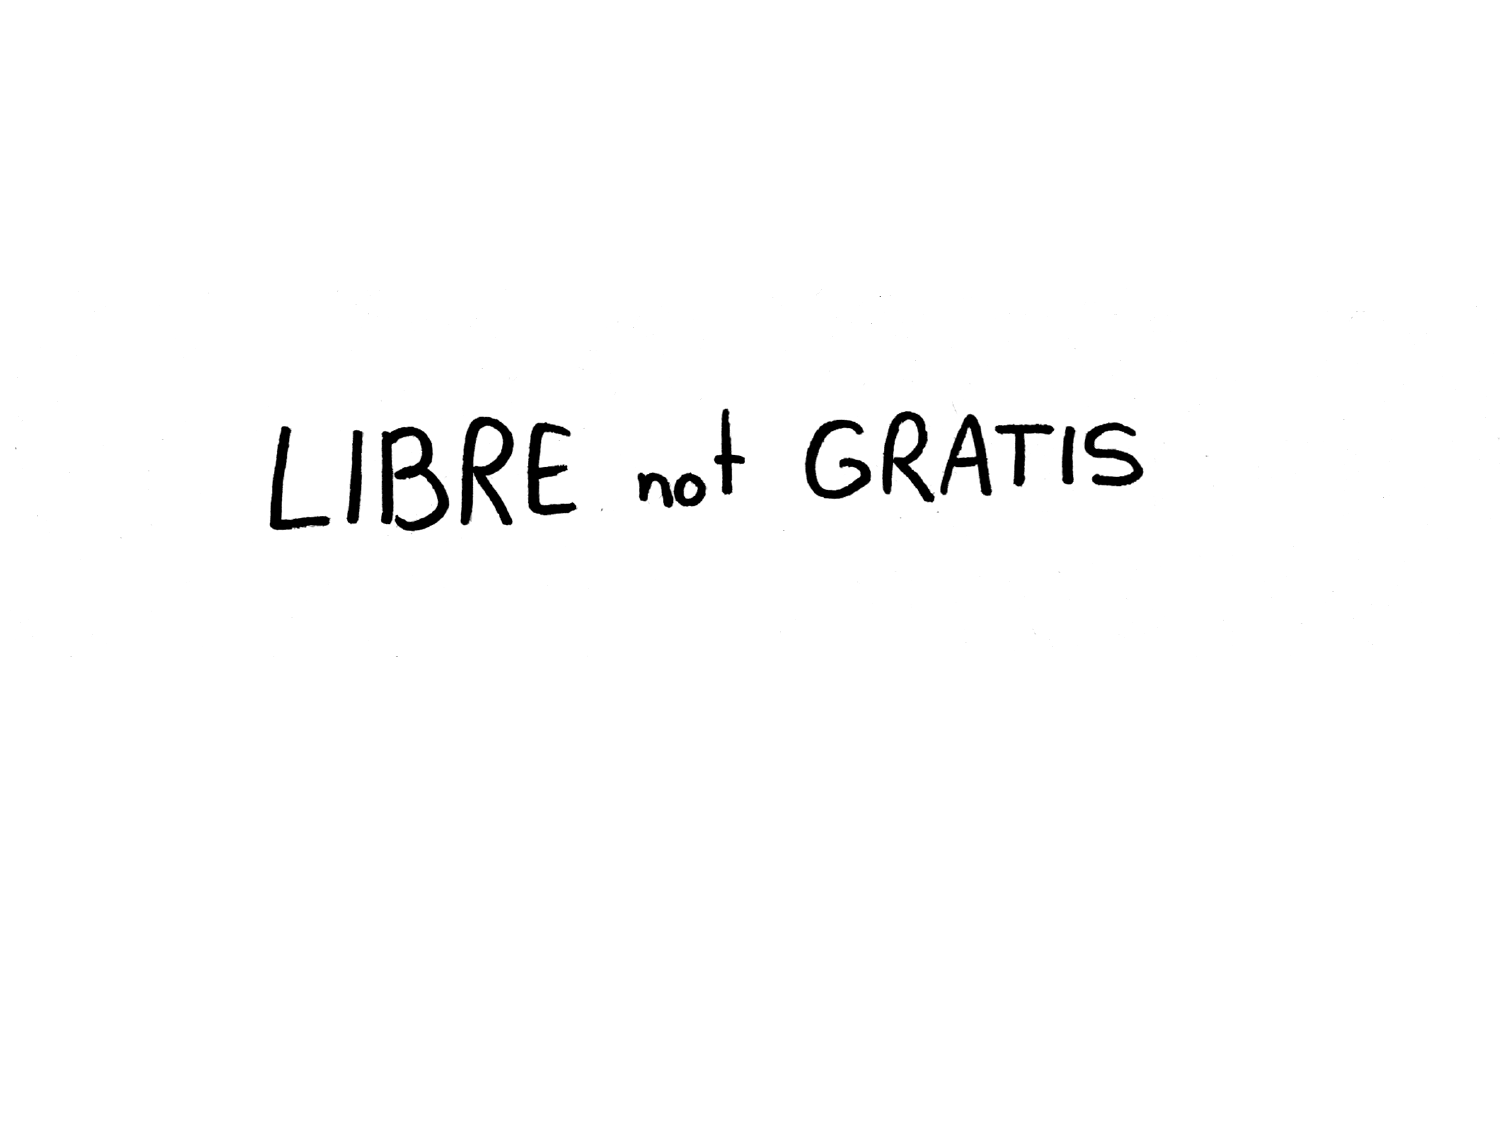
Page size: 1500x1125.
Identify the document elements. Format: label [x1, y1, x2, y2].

picture [5, 287, 1500, 657]
